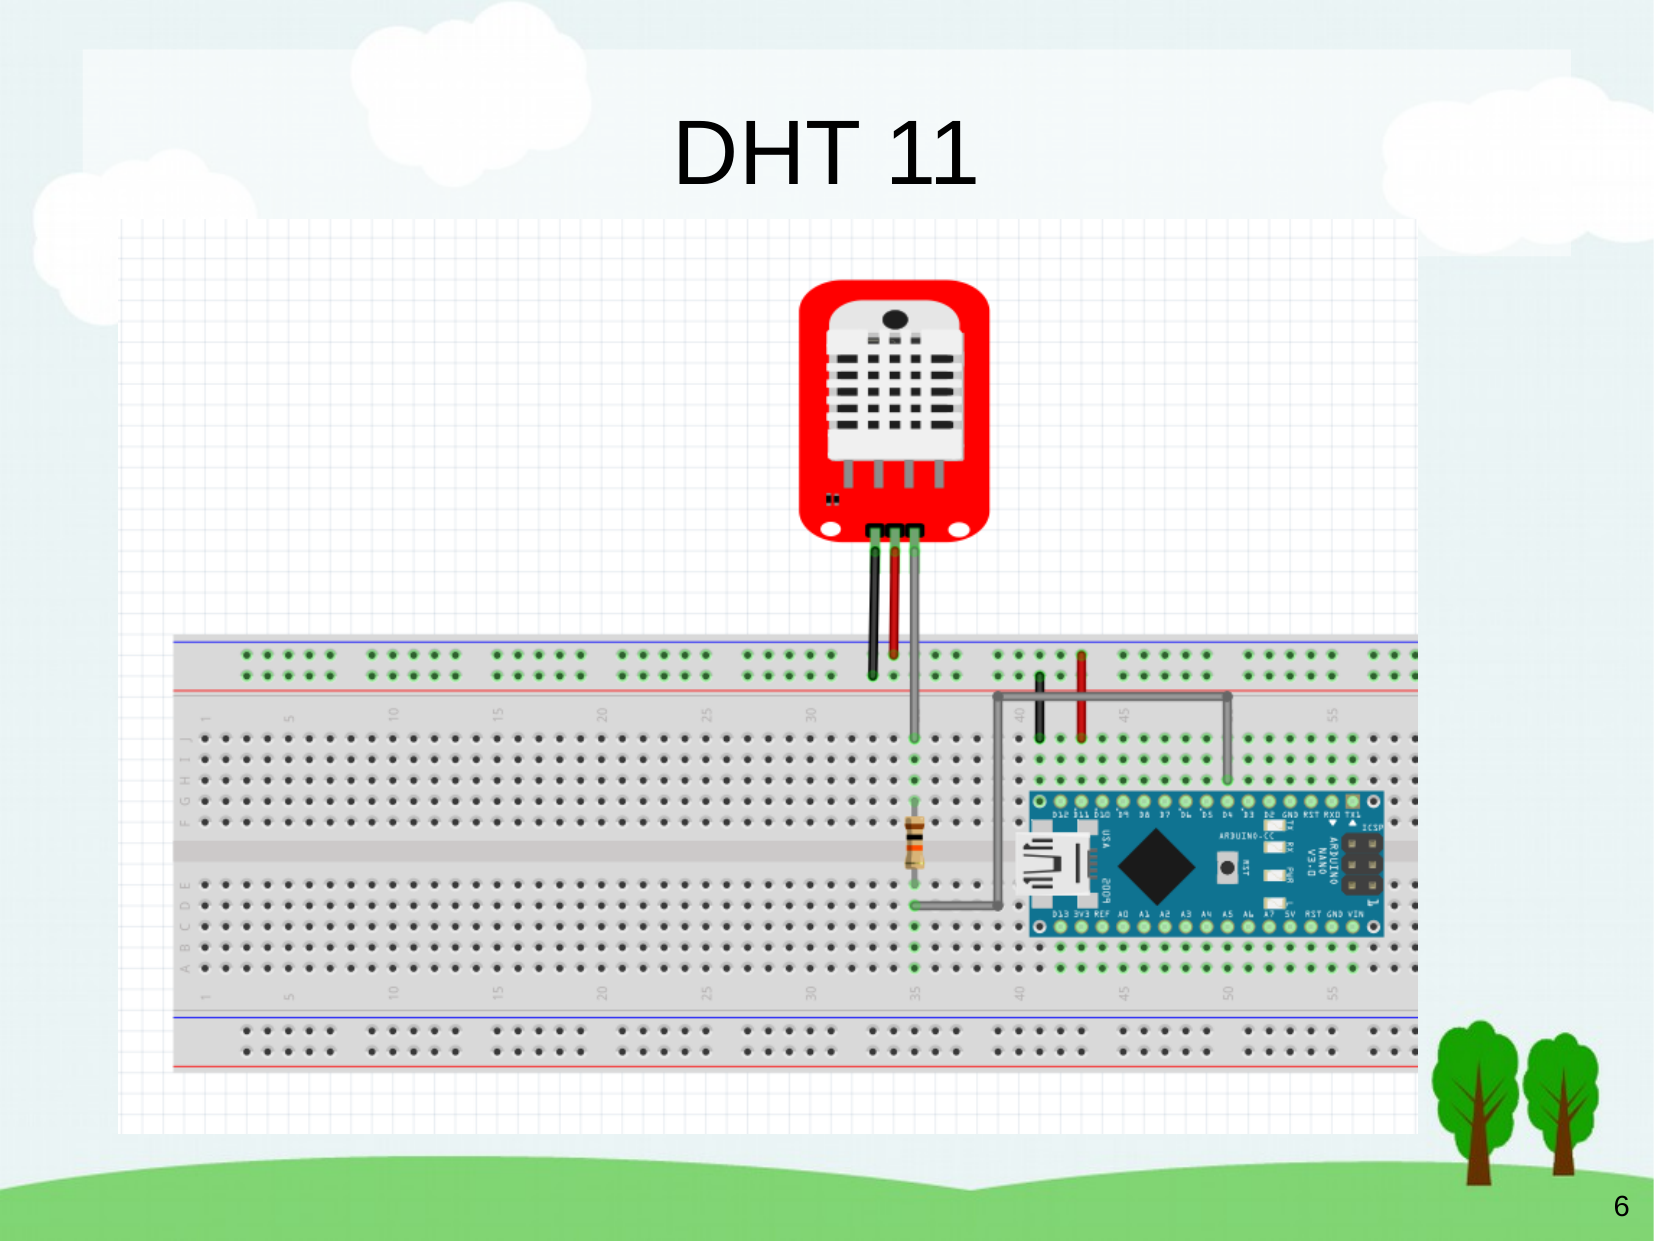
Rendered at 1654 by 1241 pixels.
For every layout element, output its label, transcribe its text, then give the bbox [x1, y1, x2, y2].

picture [0, 0, 1654, 1241]
title DHT 11 [82, 49, 1571, 257]
